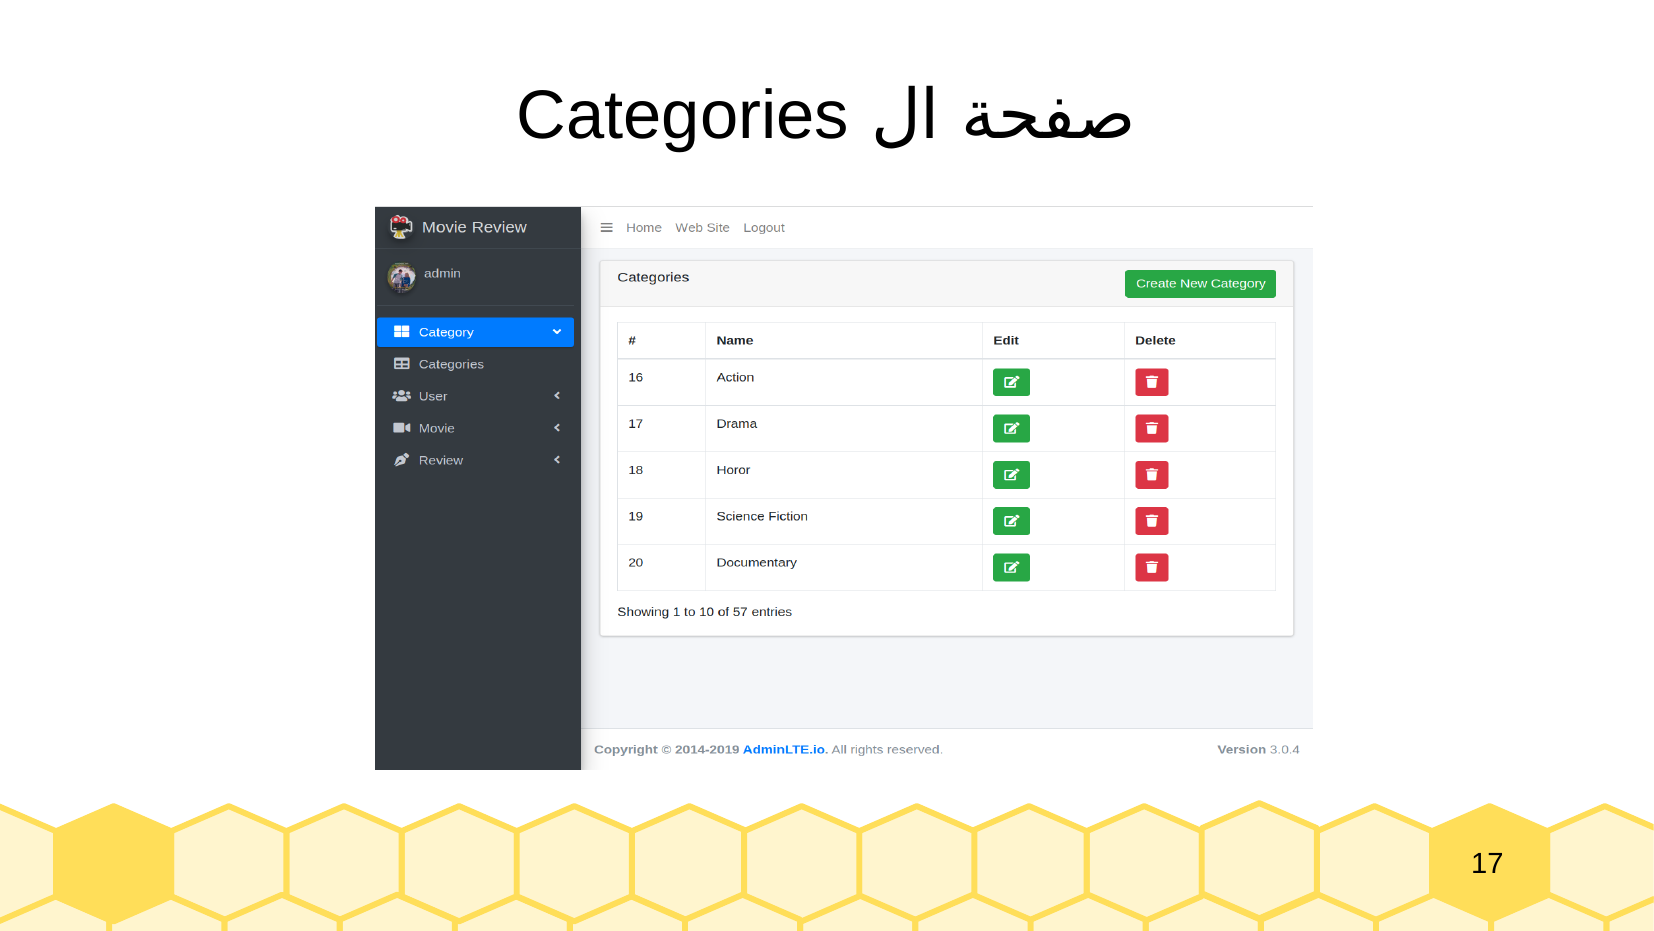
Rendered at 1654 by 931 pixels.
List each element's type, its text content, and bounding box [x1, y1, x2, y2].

title صفحة ال Categories [82, 37, 1571, 193]
picture [375, 206, 1313, 771]
